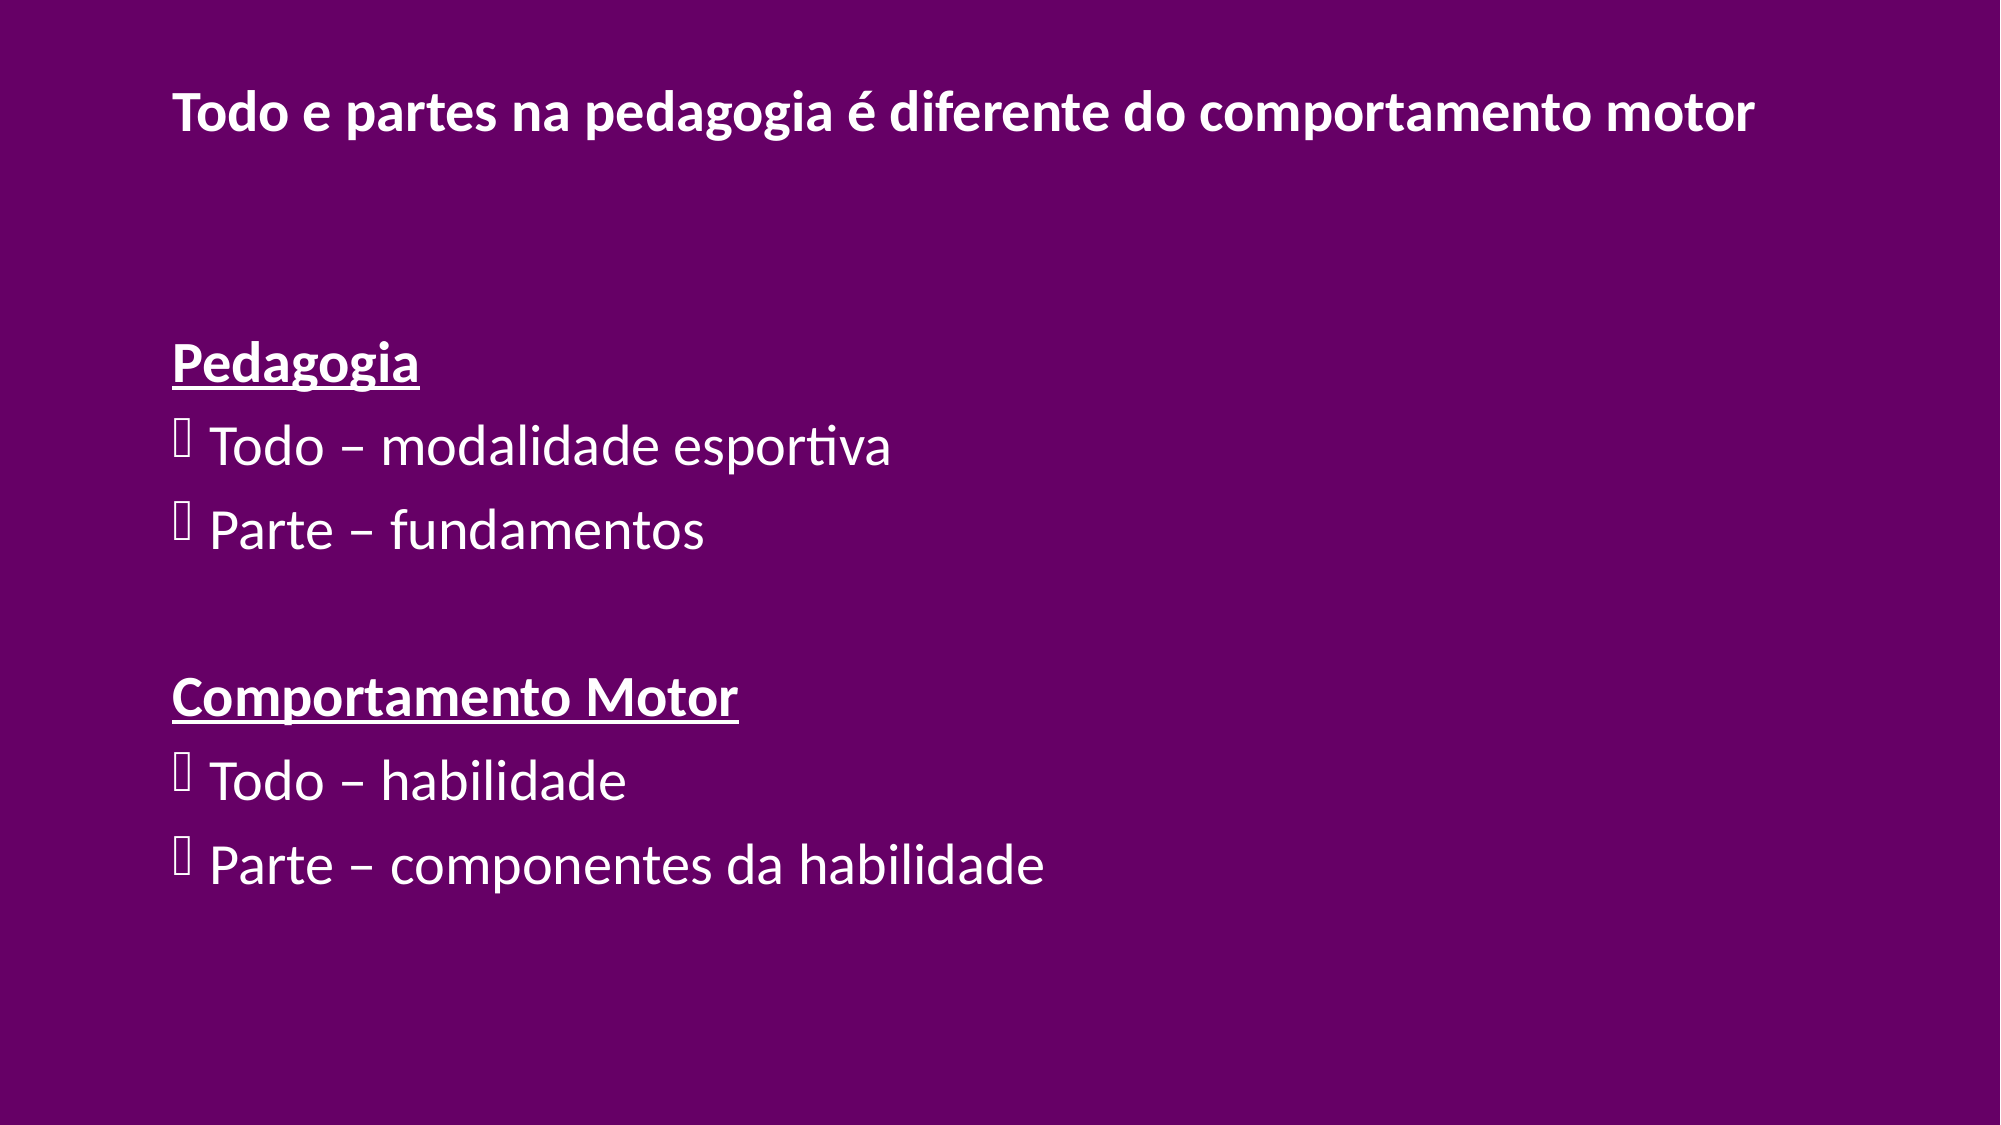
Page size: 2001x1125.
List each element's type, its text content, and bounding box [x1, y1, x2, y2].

list Todo e partes na pedagogia é diferente do comportamento motor Pedagogia Todo – modalidade esportiva Parte – fundamentos Comportamento Motor Todo – habilidade Parte – componentes da habilidade [157, 73, 1883, 1053]
